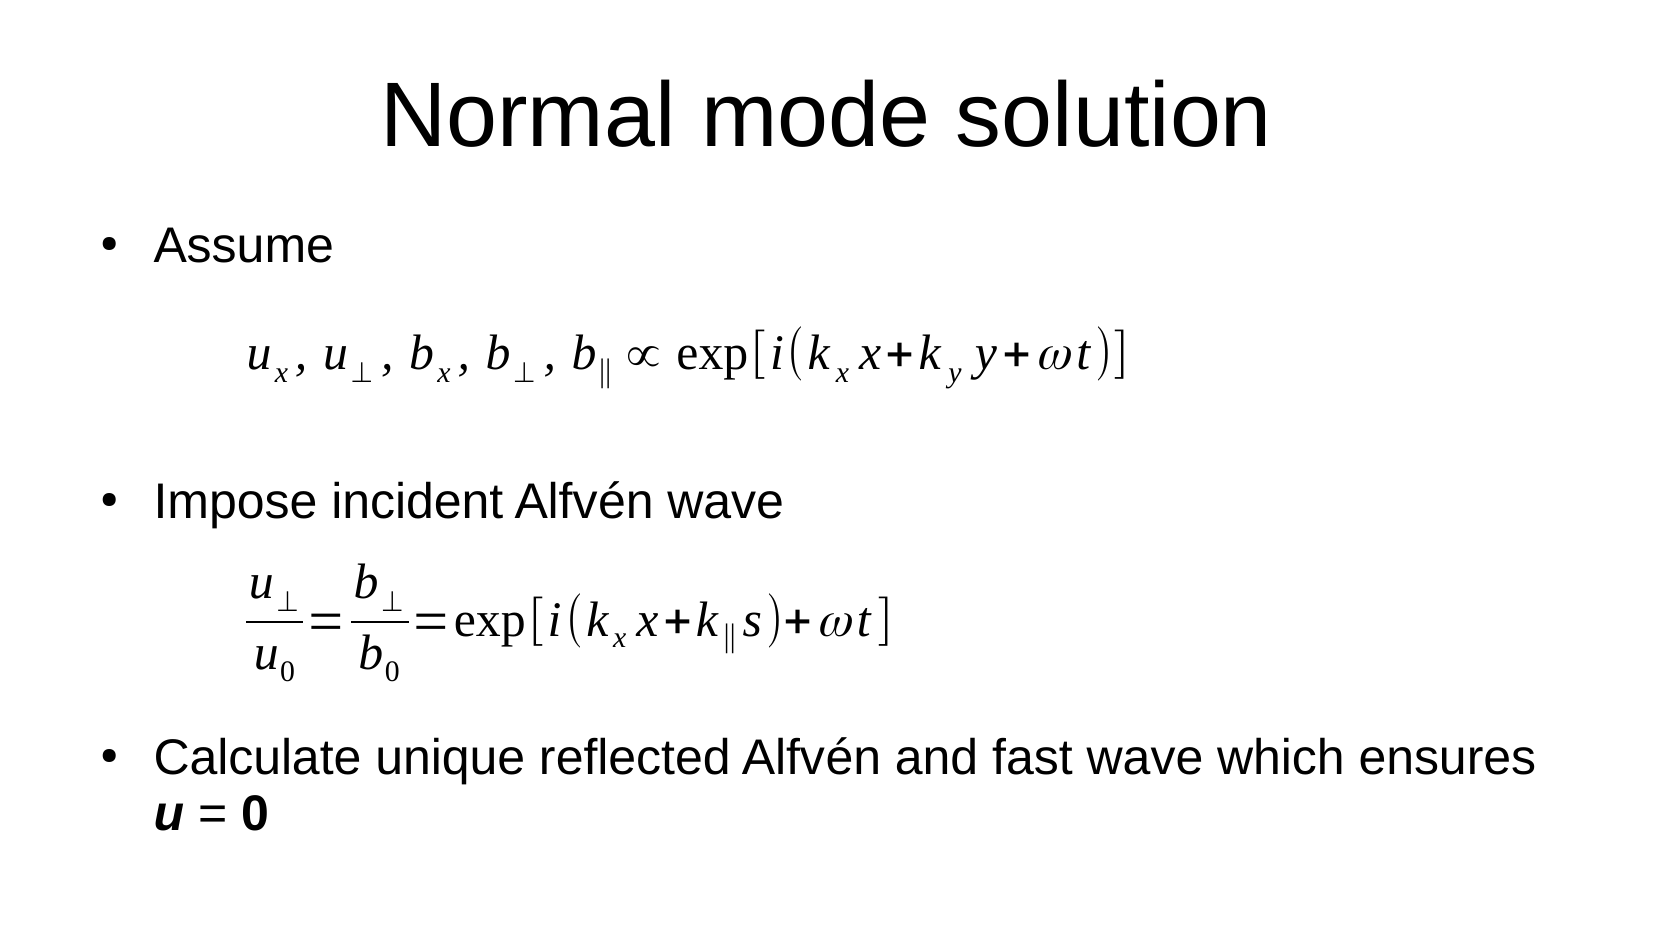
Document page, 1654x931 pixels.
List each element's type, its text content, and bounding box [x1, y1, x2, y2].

list Assume Impose incident Alfvén wave Calculate unique reflected Alfvén and fast wave which ensures u = 0 [82, 217, 1571, 898]
chart [238, 555, 898, 688]
title Normal mode solution [82, 37, 1571, 193]
chart [240, 324, 1134, 390]
